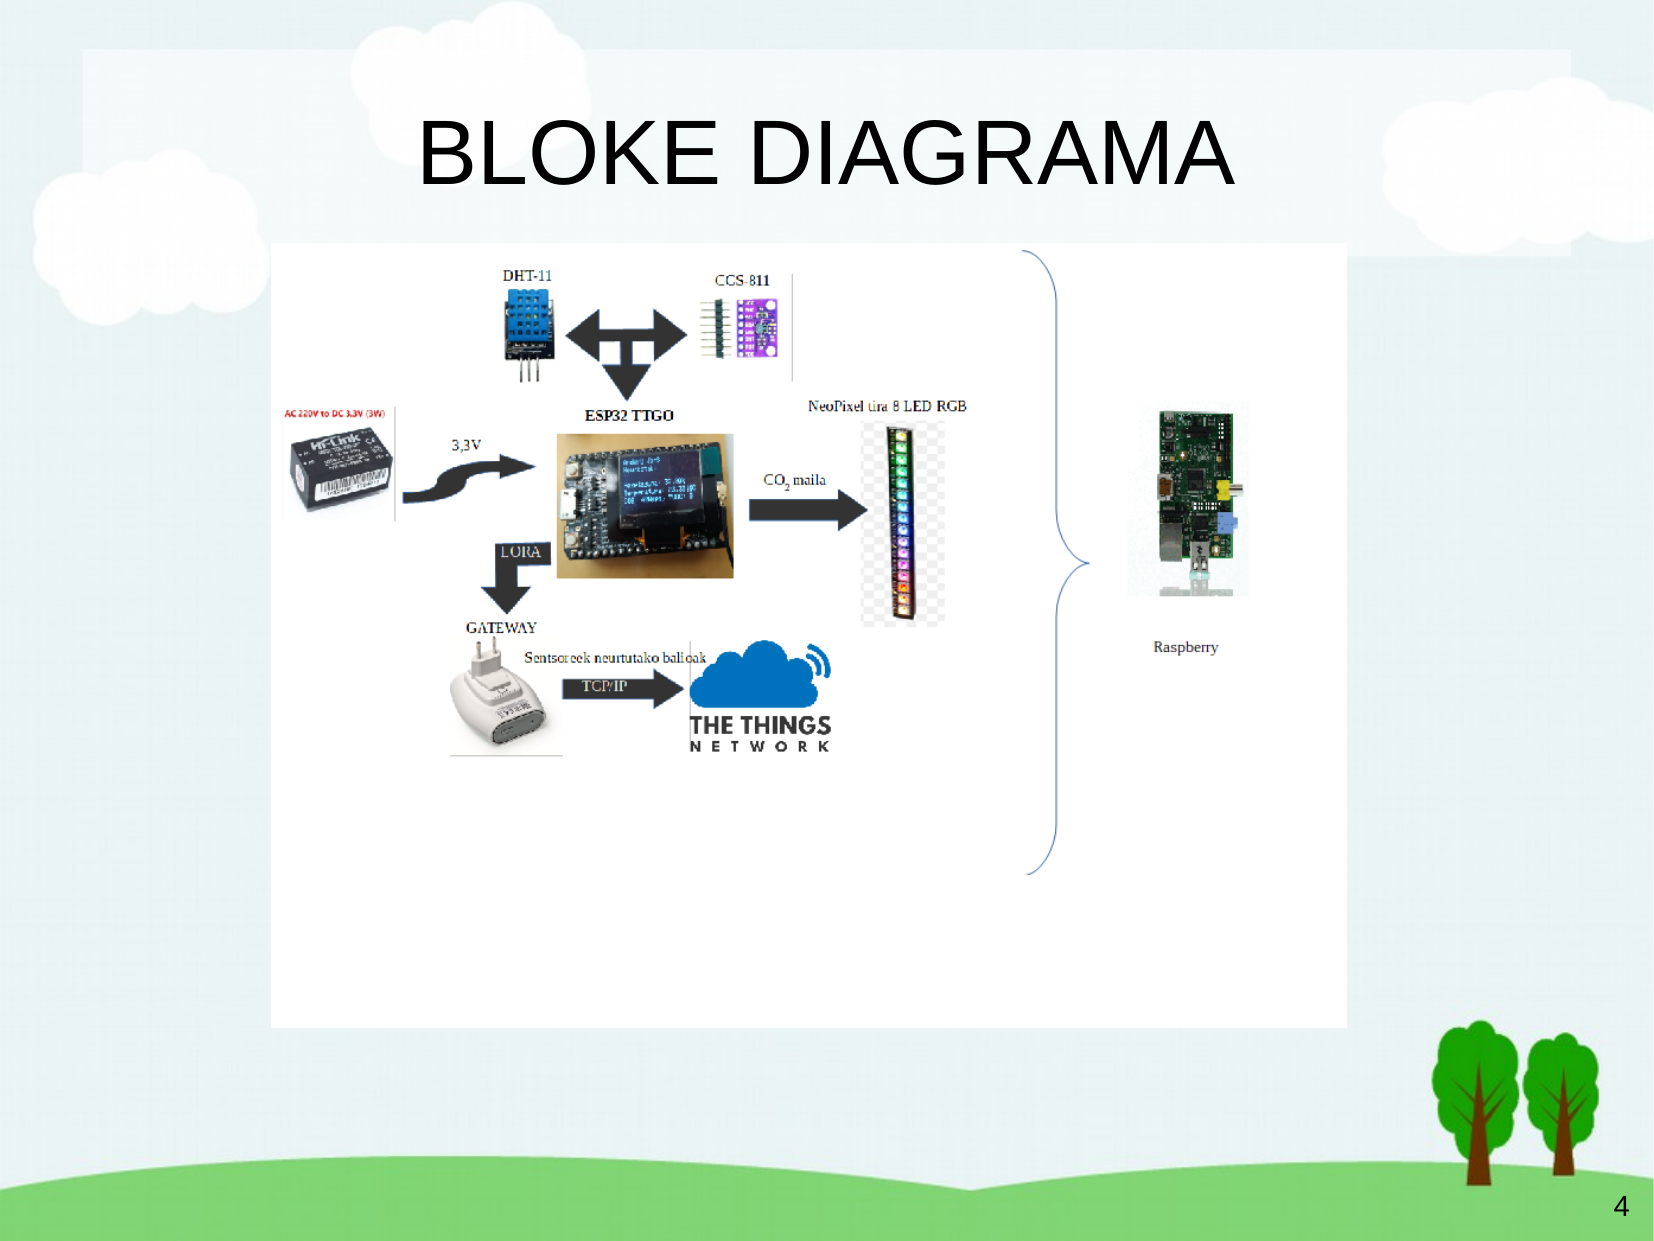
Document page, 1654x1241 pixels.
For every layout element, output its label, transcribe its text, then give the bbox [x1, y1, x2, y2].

title BLOKE DIAGRAMA [82, 49, 1571, 257]
picture [0, 0, 1654, 1241]
